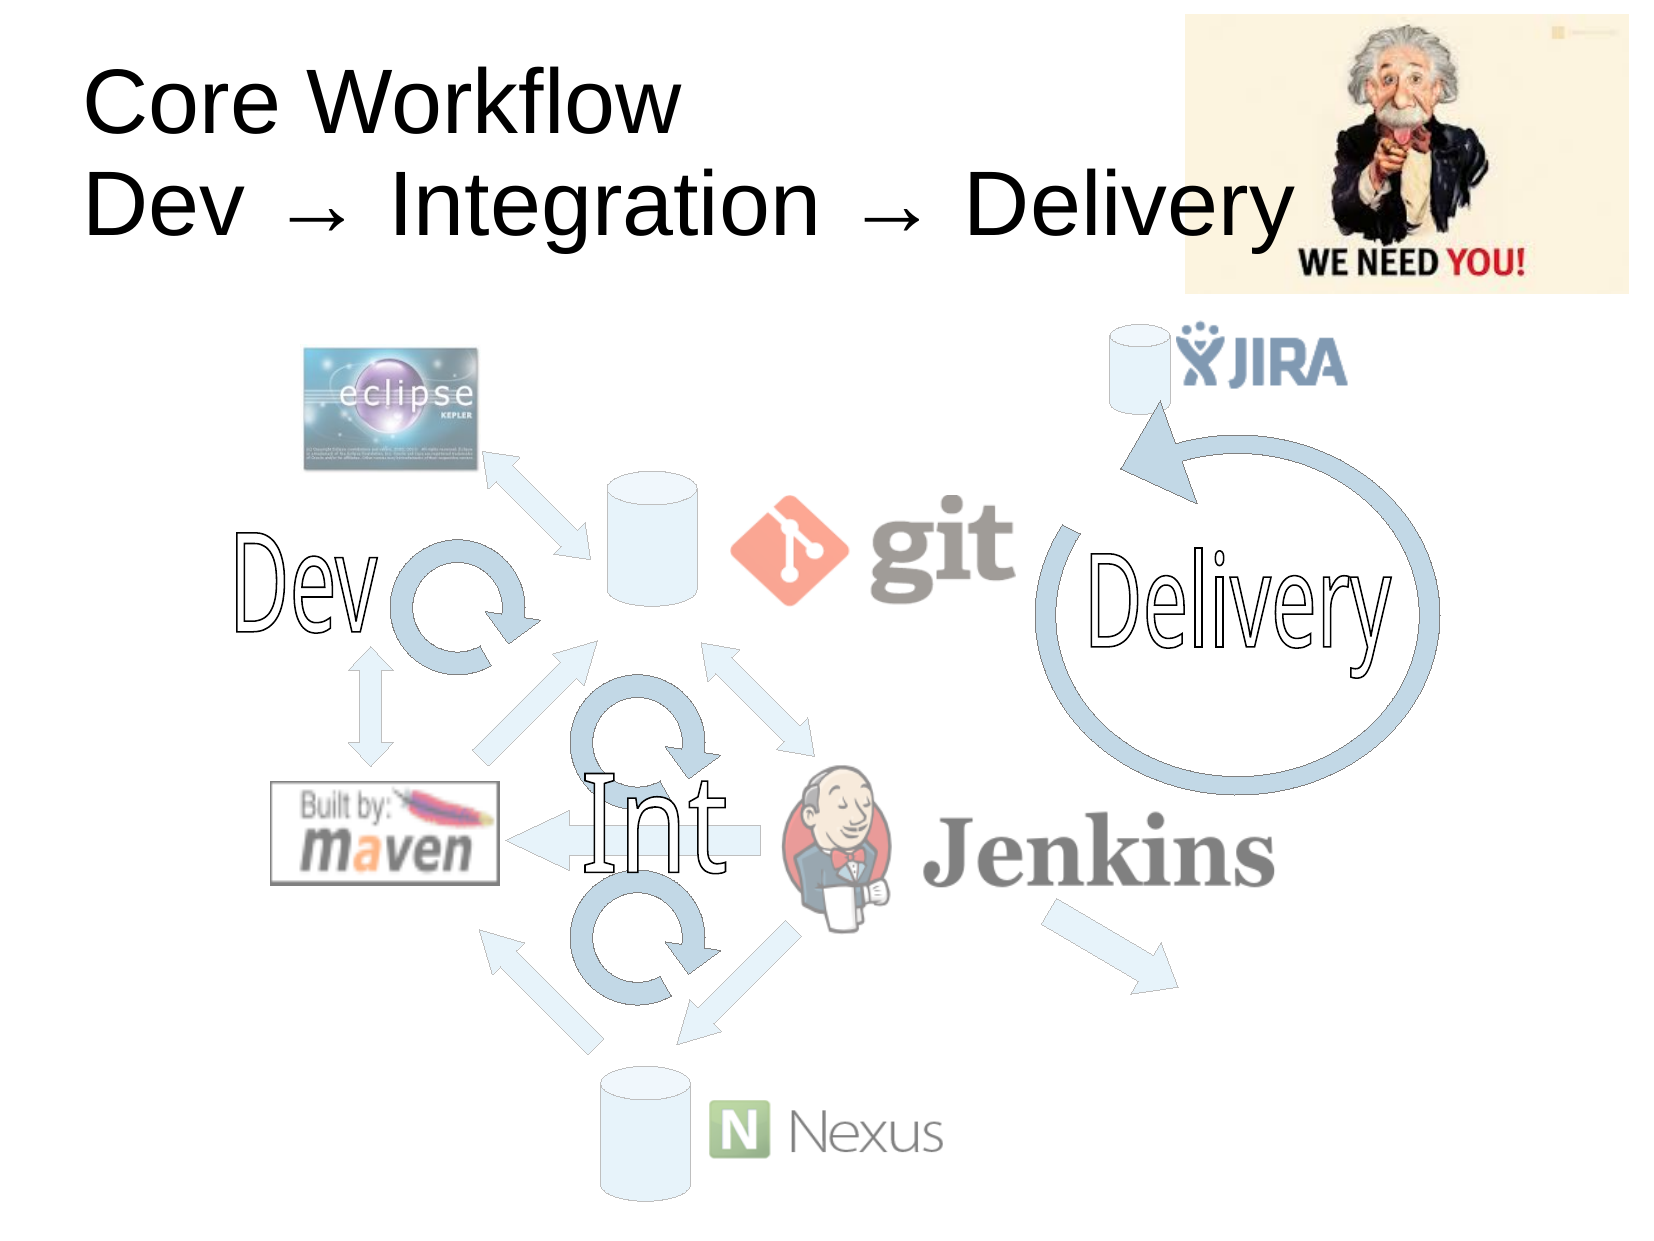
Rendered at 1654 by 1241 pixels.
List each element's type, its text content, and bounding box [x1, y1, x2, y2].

text_box Dev [236, 532, 285, 632]
text_box [75, 300, 1606, 1216]
text_box Delivery [1229, 577, 1272, 647]
text_box Delivery [1275, 575, 1313, 649]
title Core Workflow Dev → Integration → Delivery [82, 49, 1571, 257]
text_box Int [627, 796, 679, 873]
text_box Dev [334, 557, 378, 632]
text_box Delivery [1215, 577, 1224, 647]
text_box Int [585, 773, 614, 873]
text_box Delivery [1147, 575, 1185, 649]
text_box Delivery [1350, 577, 1392, 679]
text_box Delivery [1323, 575, 1349, 647]
text_box Dev [294, 556, 333, 634]
text_box Delivery [1091, 553, 1138, 647]
text_box Delivery [1195, 547, 1203, 647]
text_box Int [689, 781, 726, 874]
picture [1185, 14, 1629, 294]
